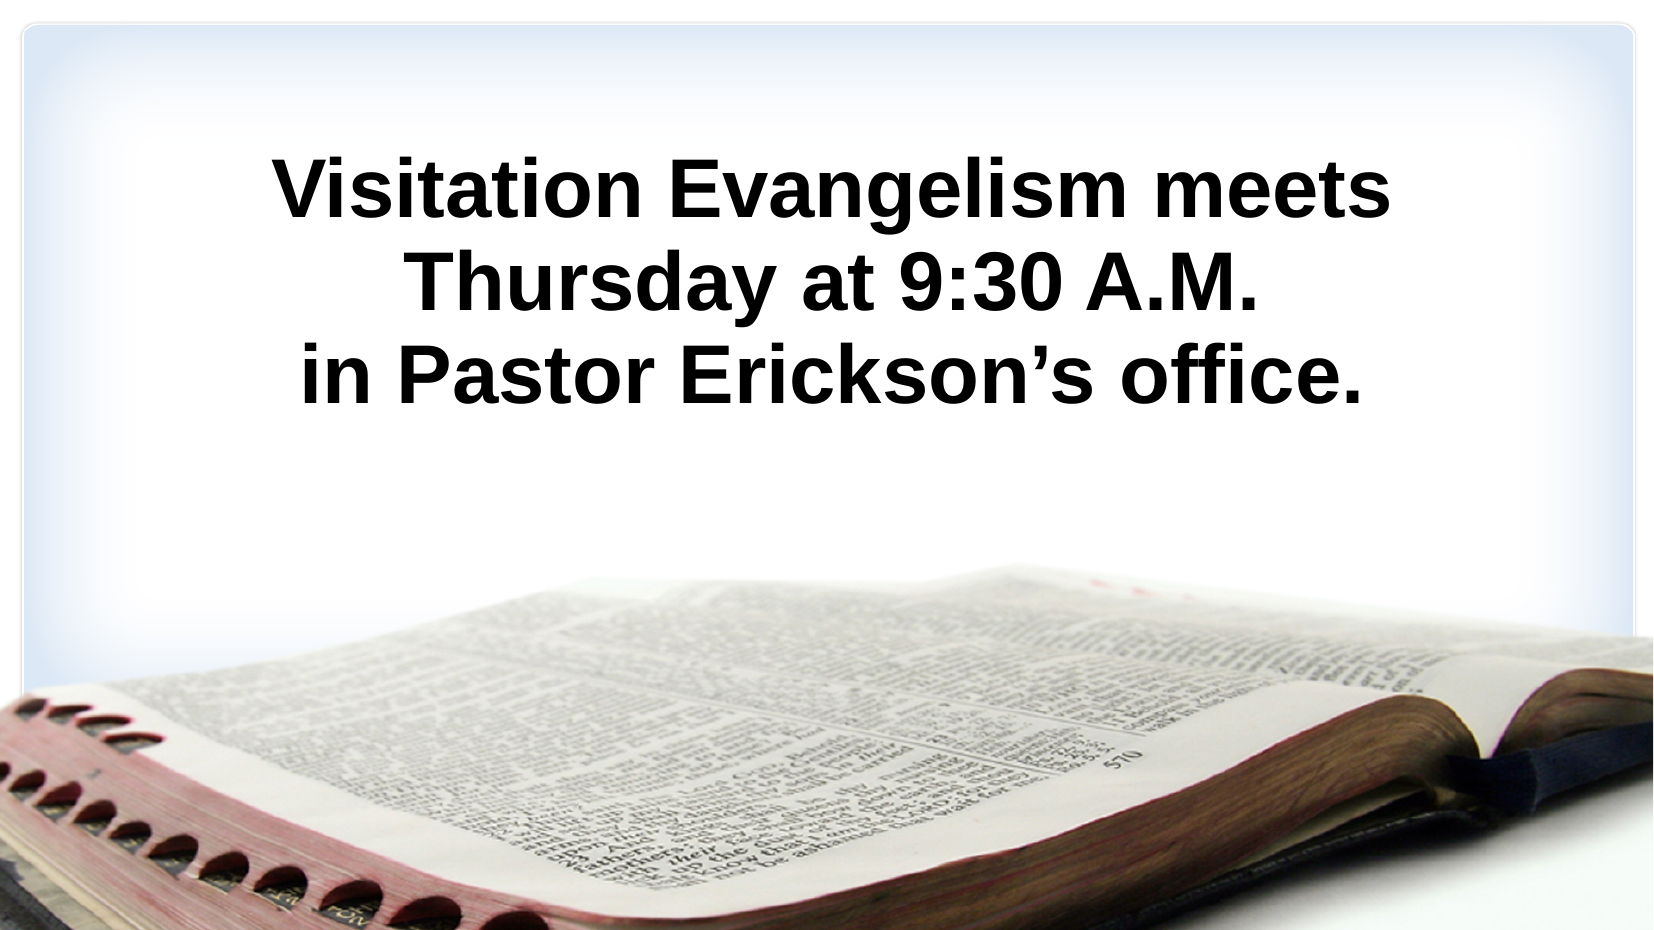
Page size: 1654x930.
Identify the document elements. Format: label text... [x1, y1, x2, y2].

picture [0, 0, 1654, 930]
text_box Visitation Evangelism meets Thursday at 9:30 A.M. in Pastor Erickson’s office. [135, 134, 1531, 436]
